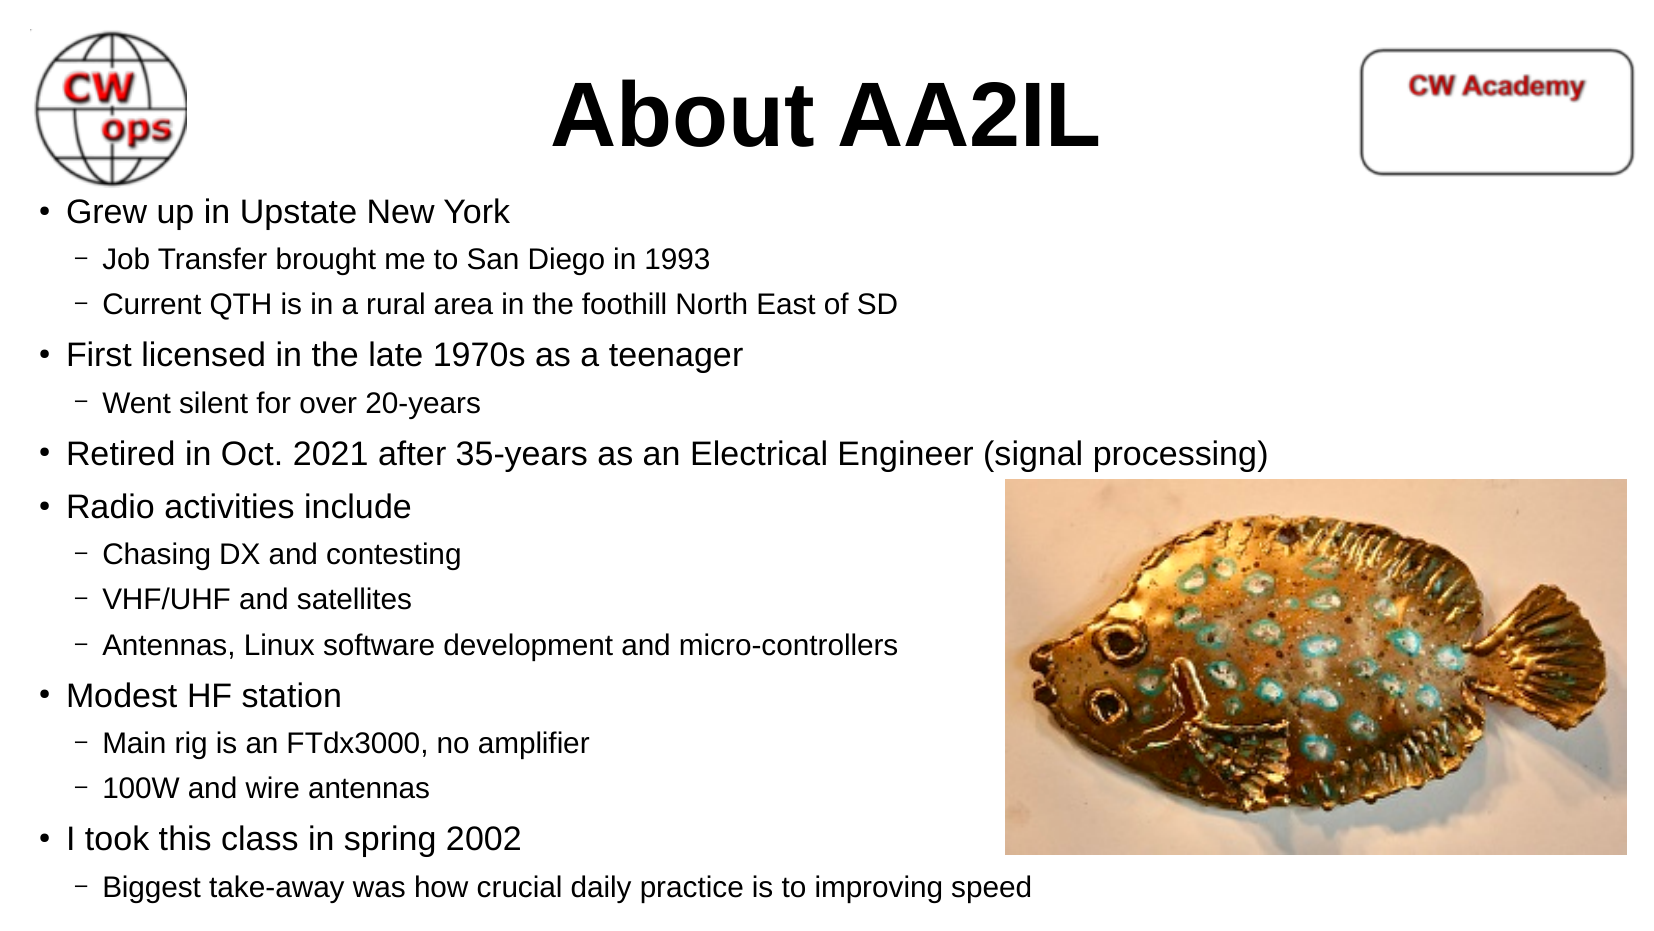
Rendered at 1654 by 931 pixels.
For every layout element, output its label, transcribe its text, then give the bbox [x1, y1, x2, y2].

picture [1571, 37, 1640, 186]
picture [30, 29, 187, 192]
picture [1005, 479, 1627, 856]
title About AA2IL [82, 37, 1571, 192]
list Grew up in Upstate New York Job Transfer brought me to San Diego in 1993 Current QTH is in a rural area in the foothill North East of SD First licensed in the late 1970s as a teenager Went silent for over 20-years Retired in Oct. 2021 after 35-years as an Electrical Engineer (signal processing) Radio activities include Chasing DX and contesting VHF/UHF and satellites Antennas, Linux software development and micro-controllers Modest HF station Main rig is an FTdx3000, no amplifier 100W and wire antennas I took this class in spring 2002 Biggest take-away was how crucial daily practice is to improving speed [30, 192, 1591, 916]
